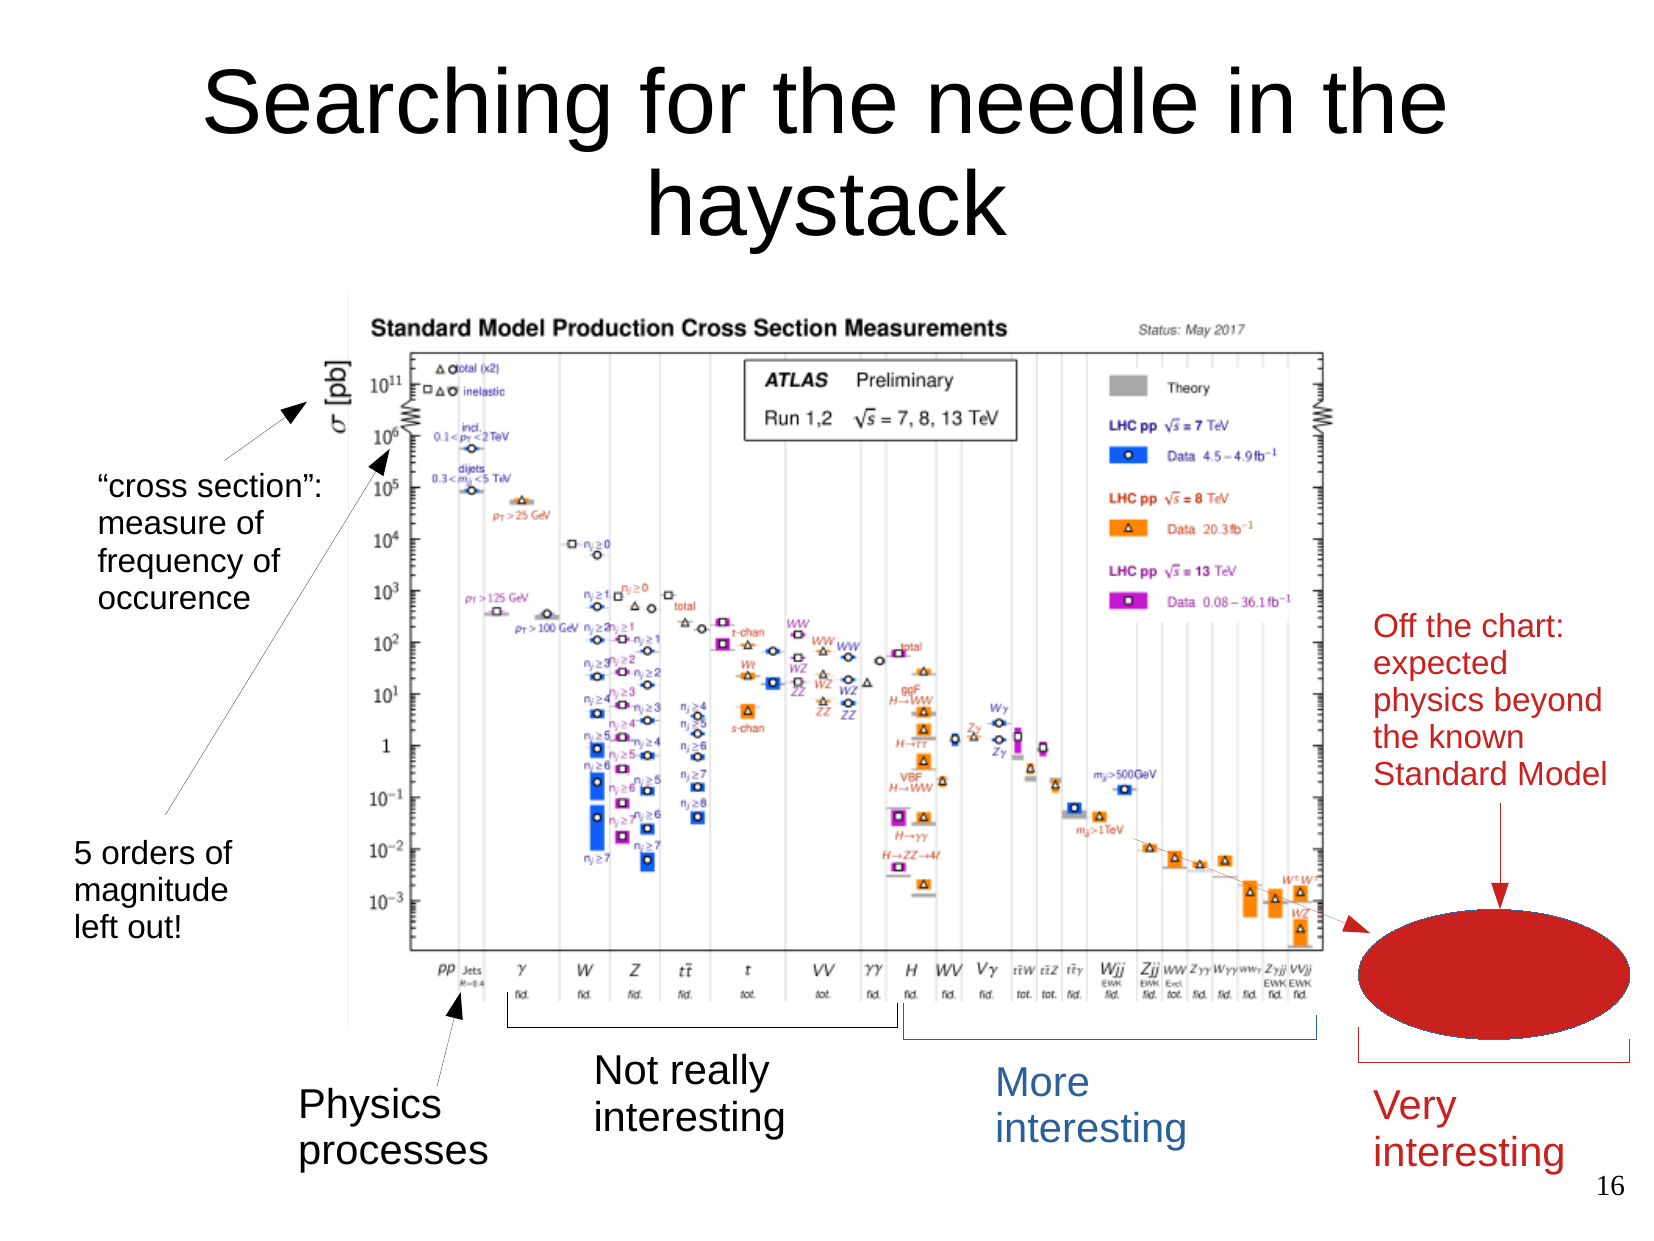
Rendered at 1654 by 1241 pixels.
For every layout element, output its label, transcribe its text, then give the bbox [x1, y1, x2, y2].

title Searching for the needle in the haystack [82, 49, 1571, 257]
text_box Off the chart: expected physics beyond the known Standard Model [1358, 600, 1636, 838]
text_box Very interesting [1358, 1074, 1630, 1183]
text_box “cross section”: measure of frequency of occurence [82, 460, 343, 848]
text_box 5 orders of magnitude left out! [59, 826, 296, 1121]
text_box More interesting [980, 1051, 1252, 1159]
text_box [1358, 909, 1630, 1040]
text_box Physics processes [283, 1073, 579, 1181]
picture [300, 290, 1335, 1028]
text_box Not really interesting [578, 1039, 851, 1148]
